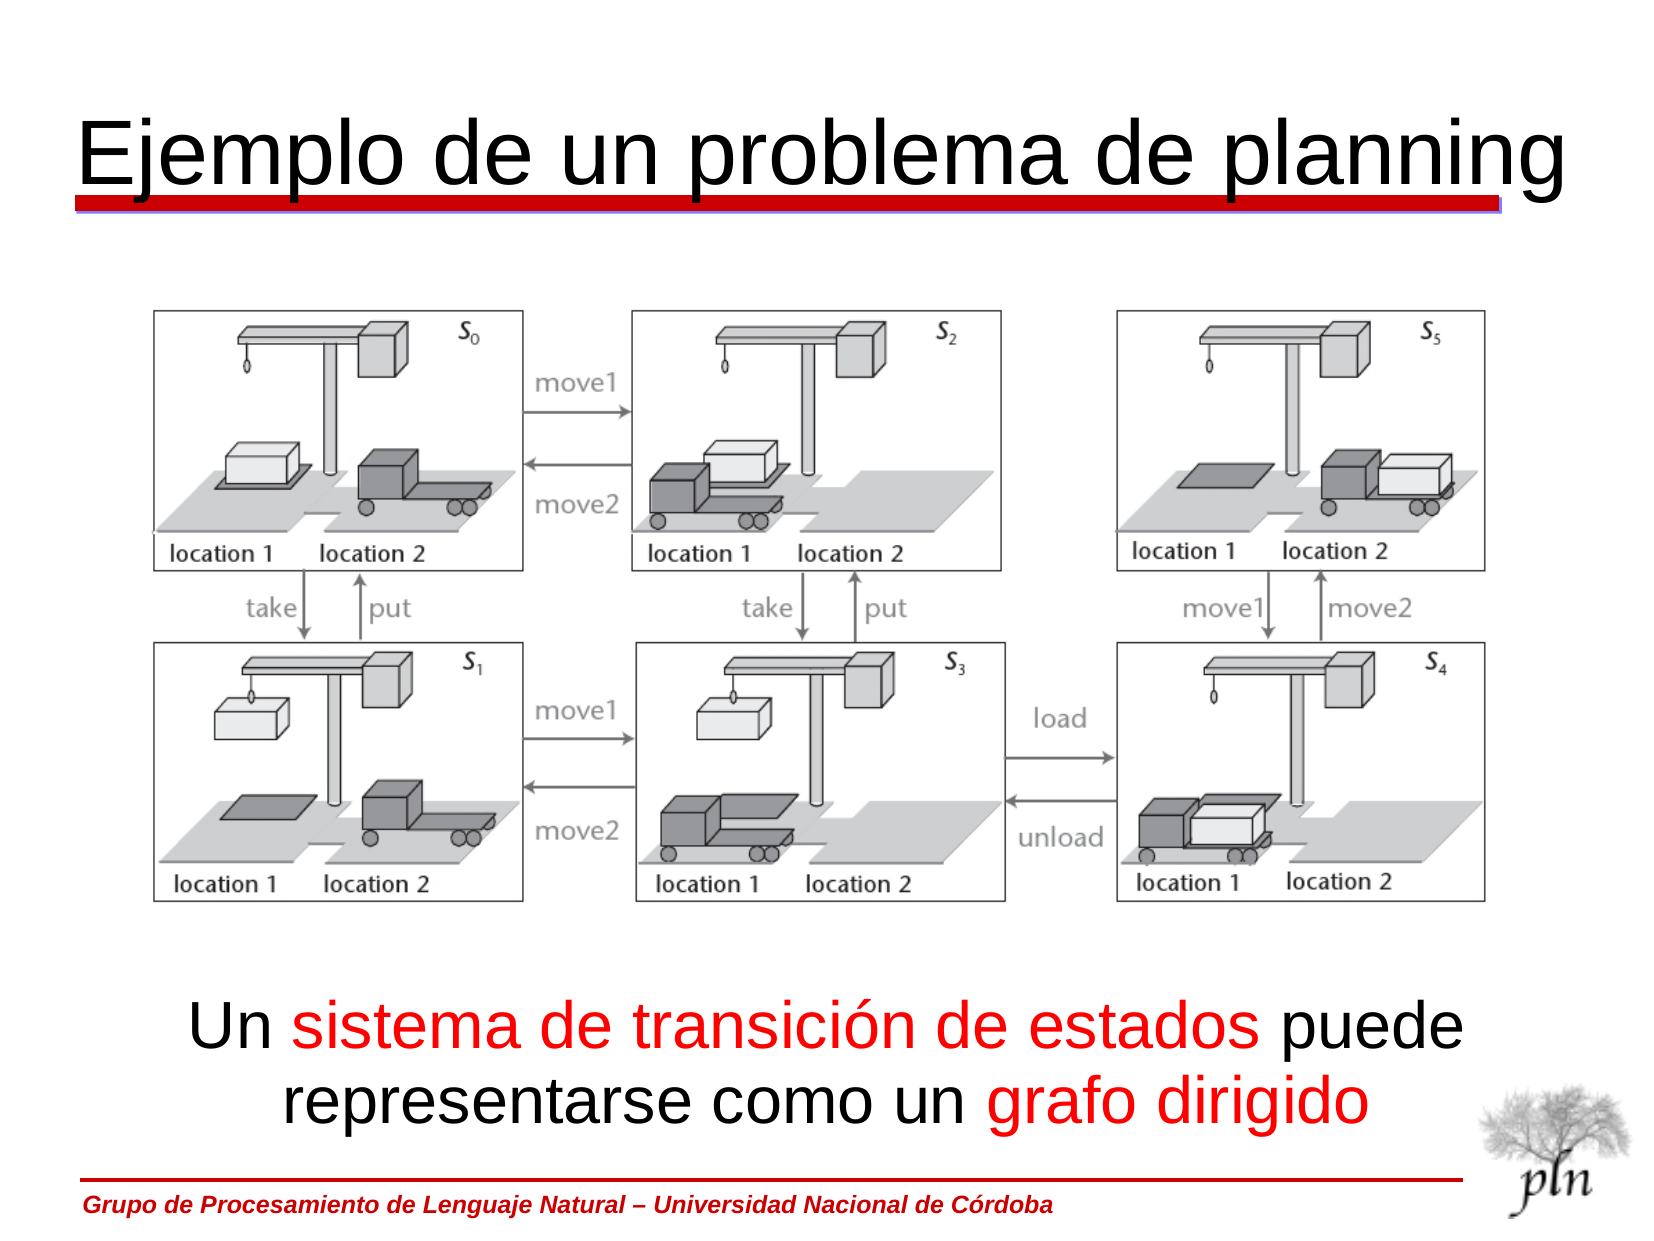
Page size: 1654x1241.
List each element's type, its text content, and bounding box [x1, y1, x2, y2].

title Ejemplo de un problema de planning [75, 56, 1571, 250]
picture [1571, 1083, 1635, 1219]
picture [94, 250, 1552, 992]
list Un sistema de transición de estados puede representarse como un grafo dirigido [82, 988, 1571, 1241]
